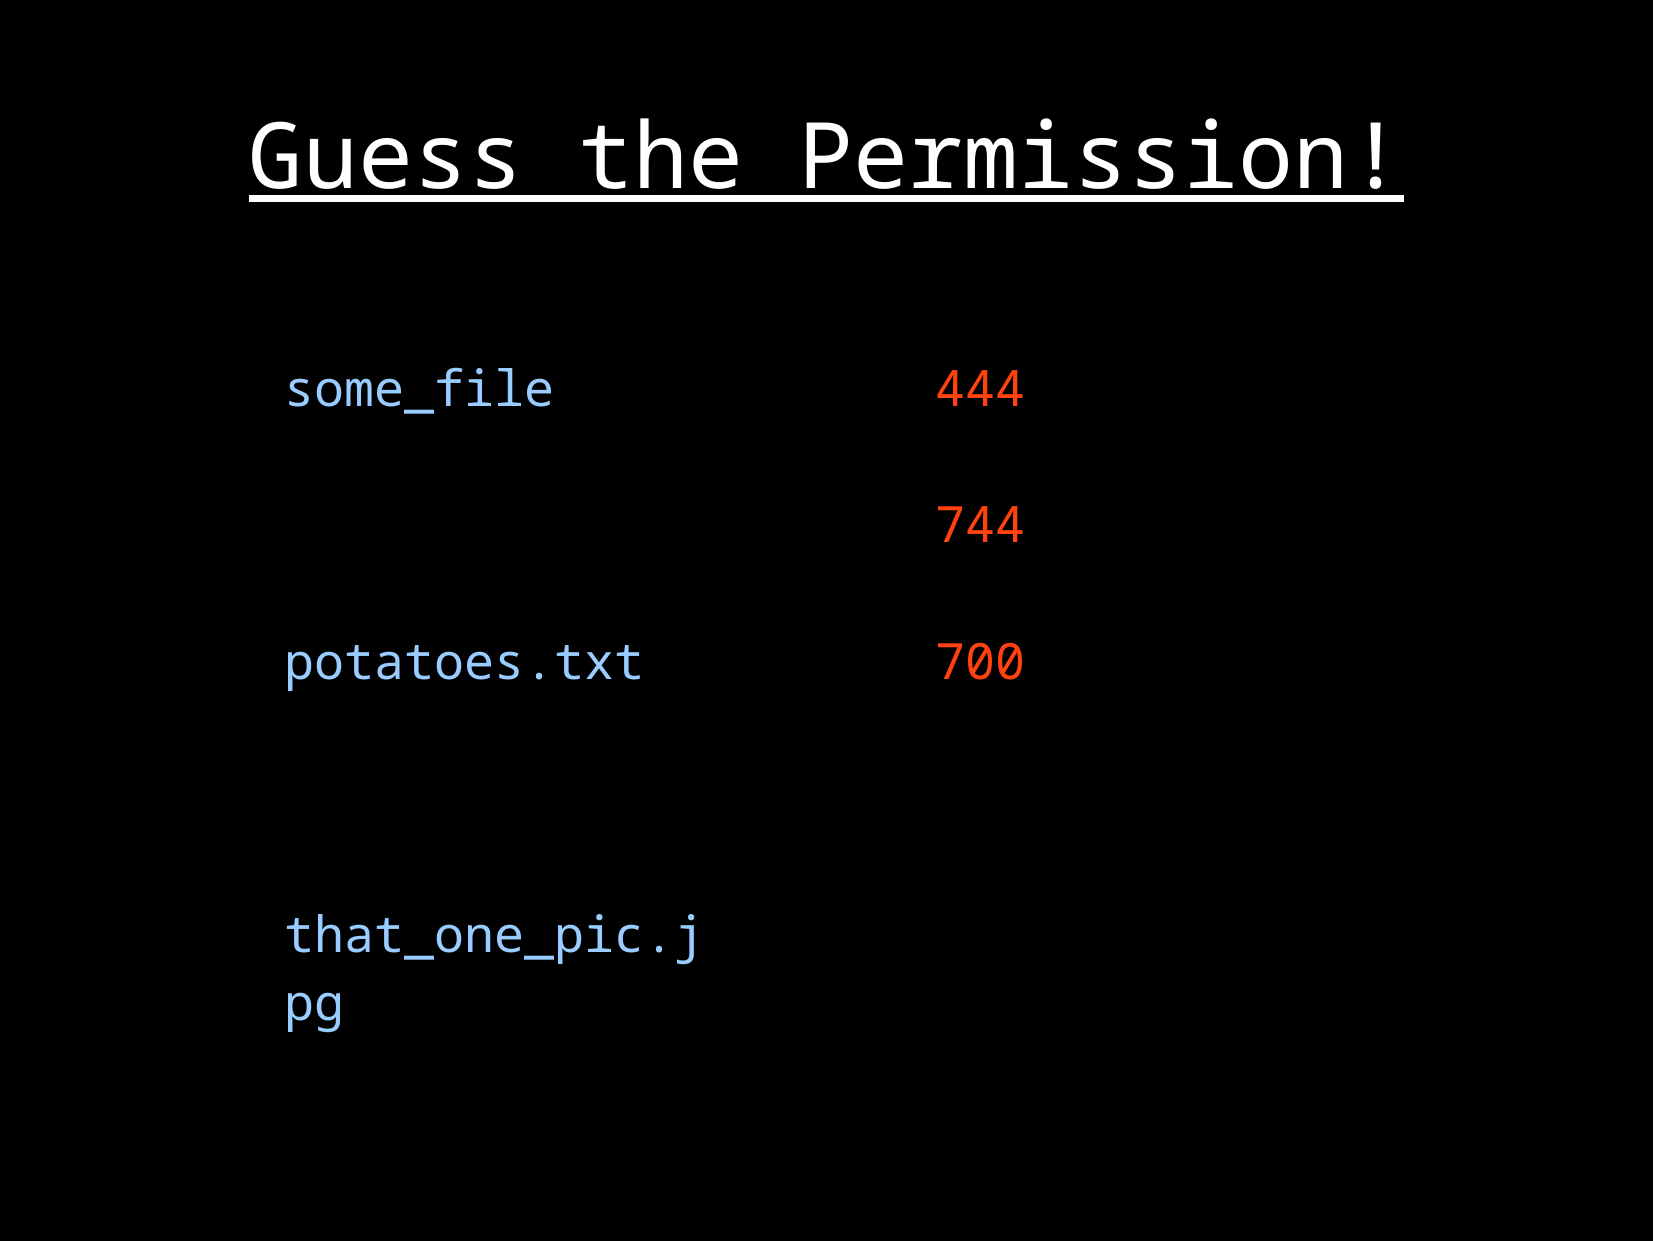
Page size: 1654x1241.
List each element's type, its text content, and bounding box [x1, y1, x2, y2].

table_header 444 744 700 [746, 345, 1215, 1111]
title Guess the Permission! [82, 49, 1571, 257]
table_header some_file potatoes.txt that_one_pic.jpg [270, 345, 746, 1111]
